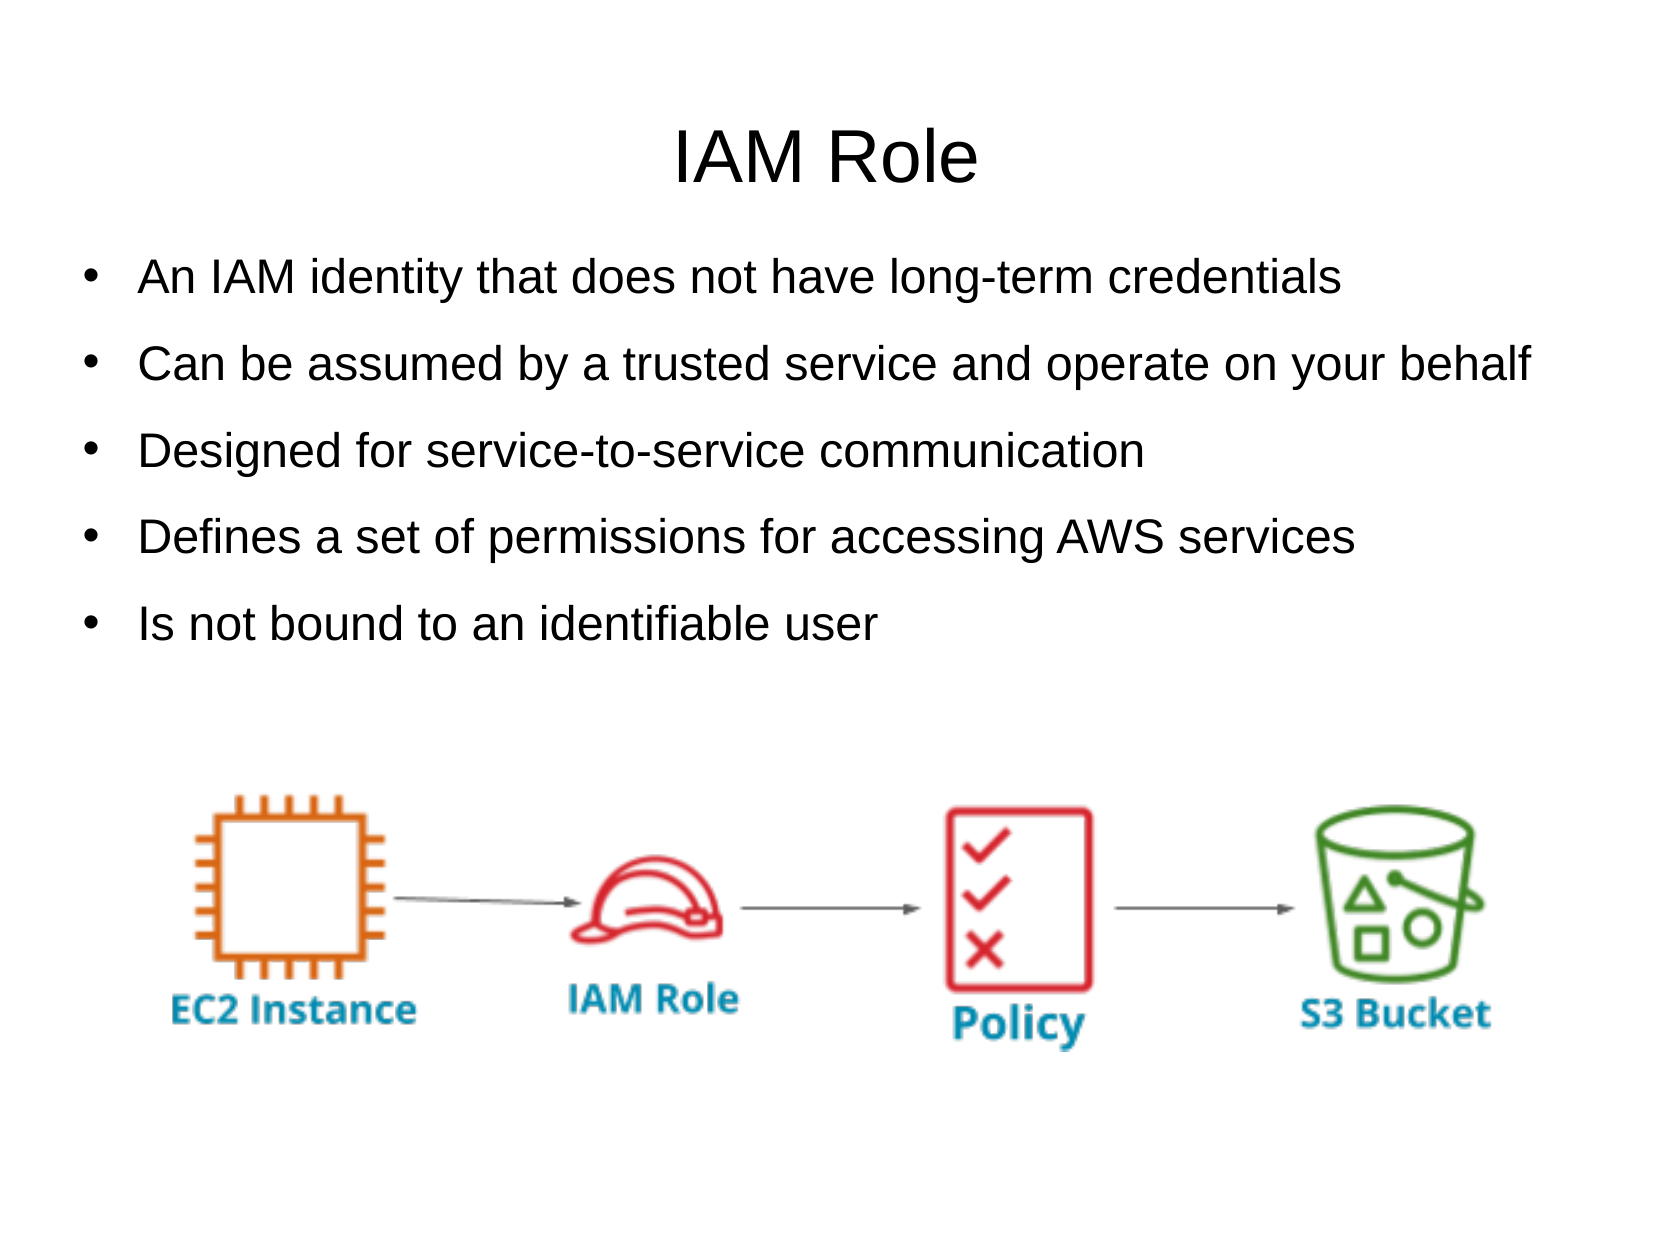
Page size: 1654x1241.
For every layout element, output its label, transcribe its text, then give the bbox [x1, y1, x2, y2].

title IAM Role [82, 49, 1571, 245]
list An IAM identity that does not have long-term credentials Can be assumed by a trusted service and operate on your behalf Designed for service-to-service communication Defines a set of permissions for accessing AWS services Is not bound to an identifiable user [82, 245, 1571, 699]
picture [124, 736, 1526, 1052]
